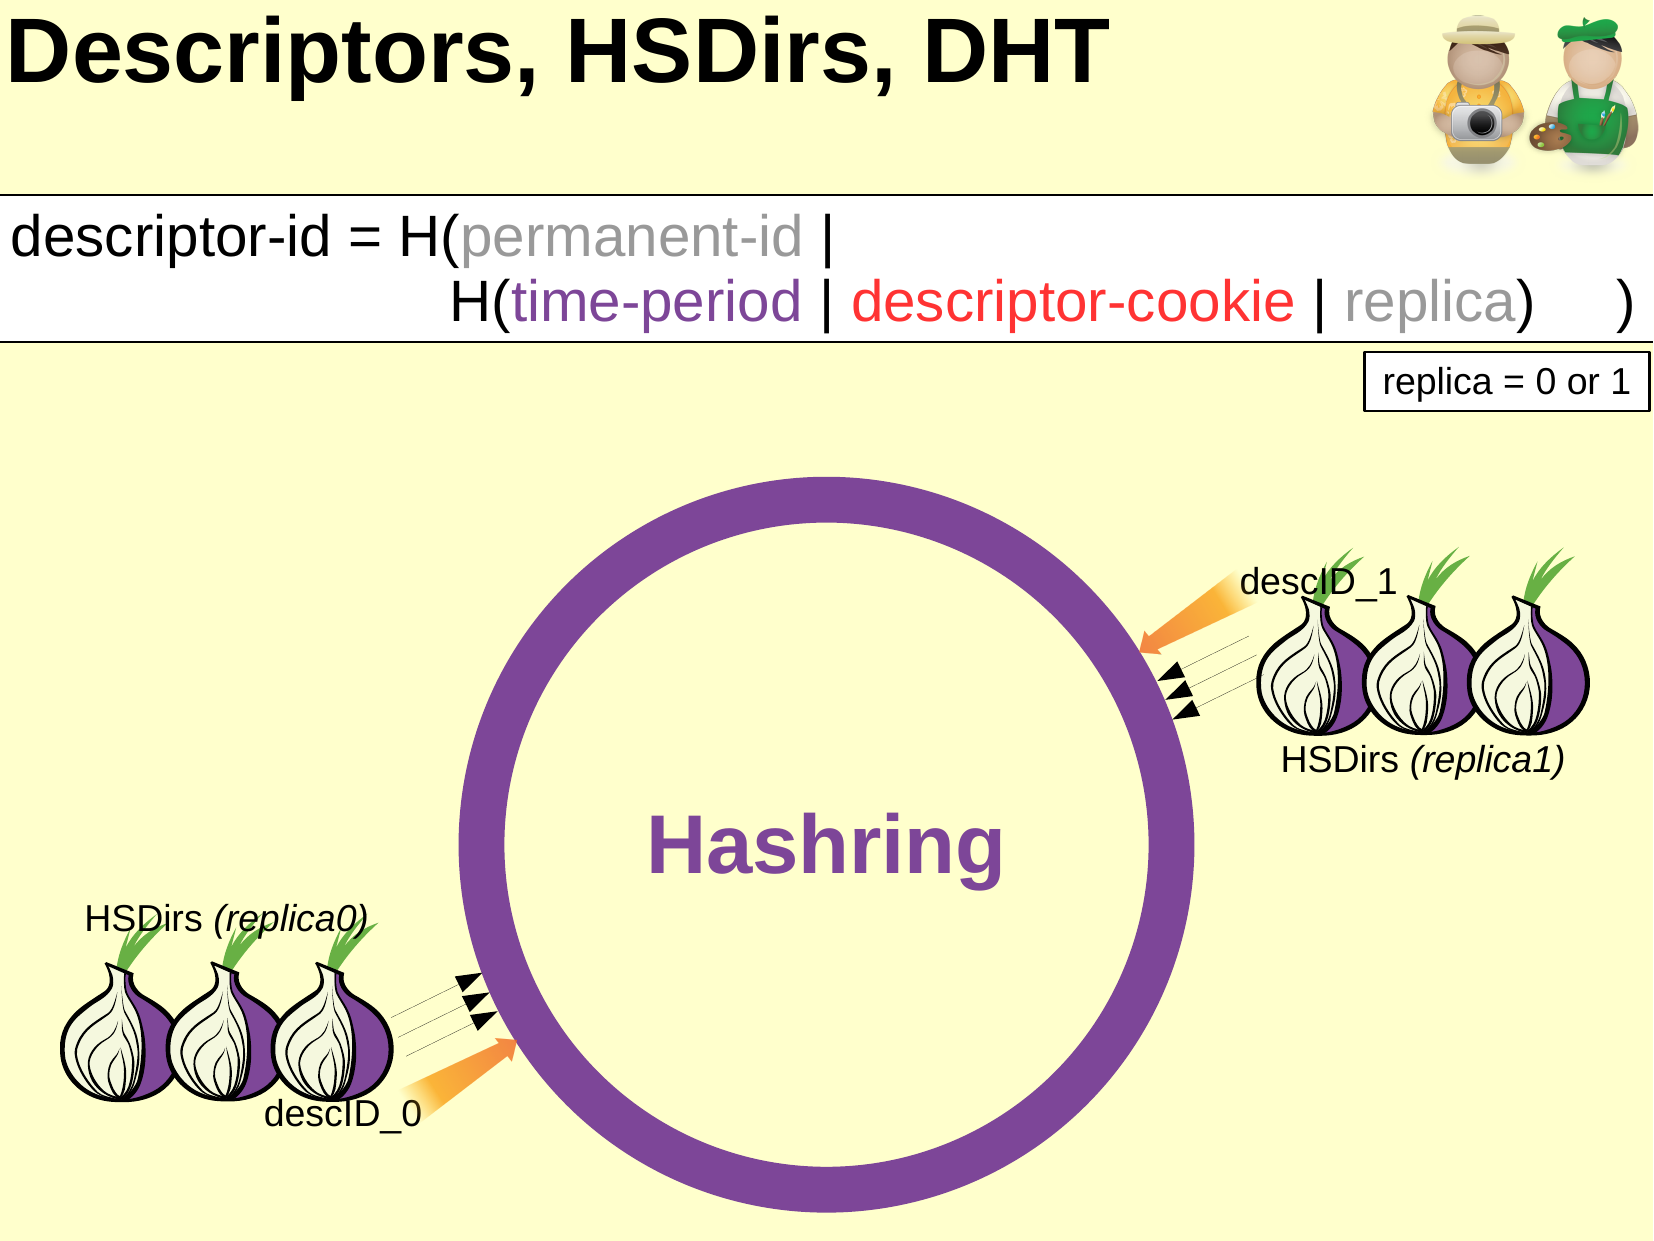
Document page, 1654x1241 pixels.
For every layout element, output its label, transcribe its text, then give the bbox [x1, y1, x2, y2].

picture [60, 913, 519, 1132]
text_box HSDirs (replica1) [1265, 730, 1581, 788]
text_box Hashring [616, 790, 1037, 899]
text_box descID_0 [249, 1085, 445, 1146]
text_box descriptor-id = H(permanent-id | H(time-period | descriptor-cookie | replica) ) [0, 195, 1653, 342]
picture [1415, 2, 1653, 184]
text_box replica = 0 or 1 [1364, 352, 1650, 411]
title Descriptors, HSDirs, DHT [5, 0, 1156, 154]
text_box descID_1 [1224, 552, 1420, 613]
text_box HSDirs (replica0) [69, 890, 385, 948]
picture [1137, 546, 1591, 736]
